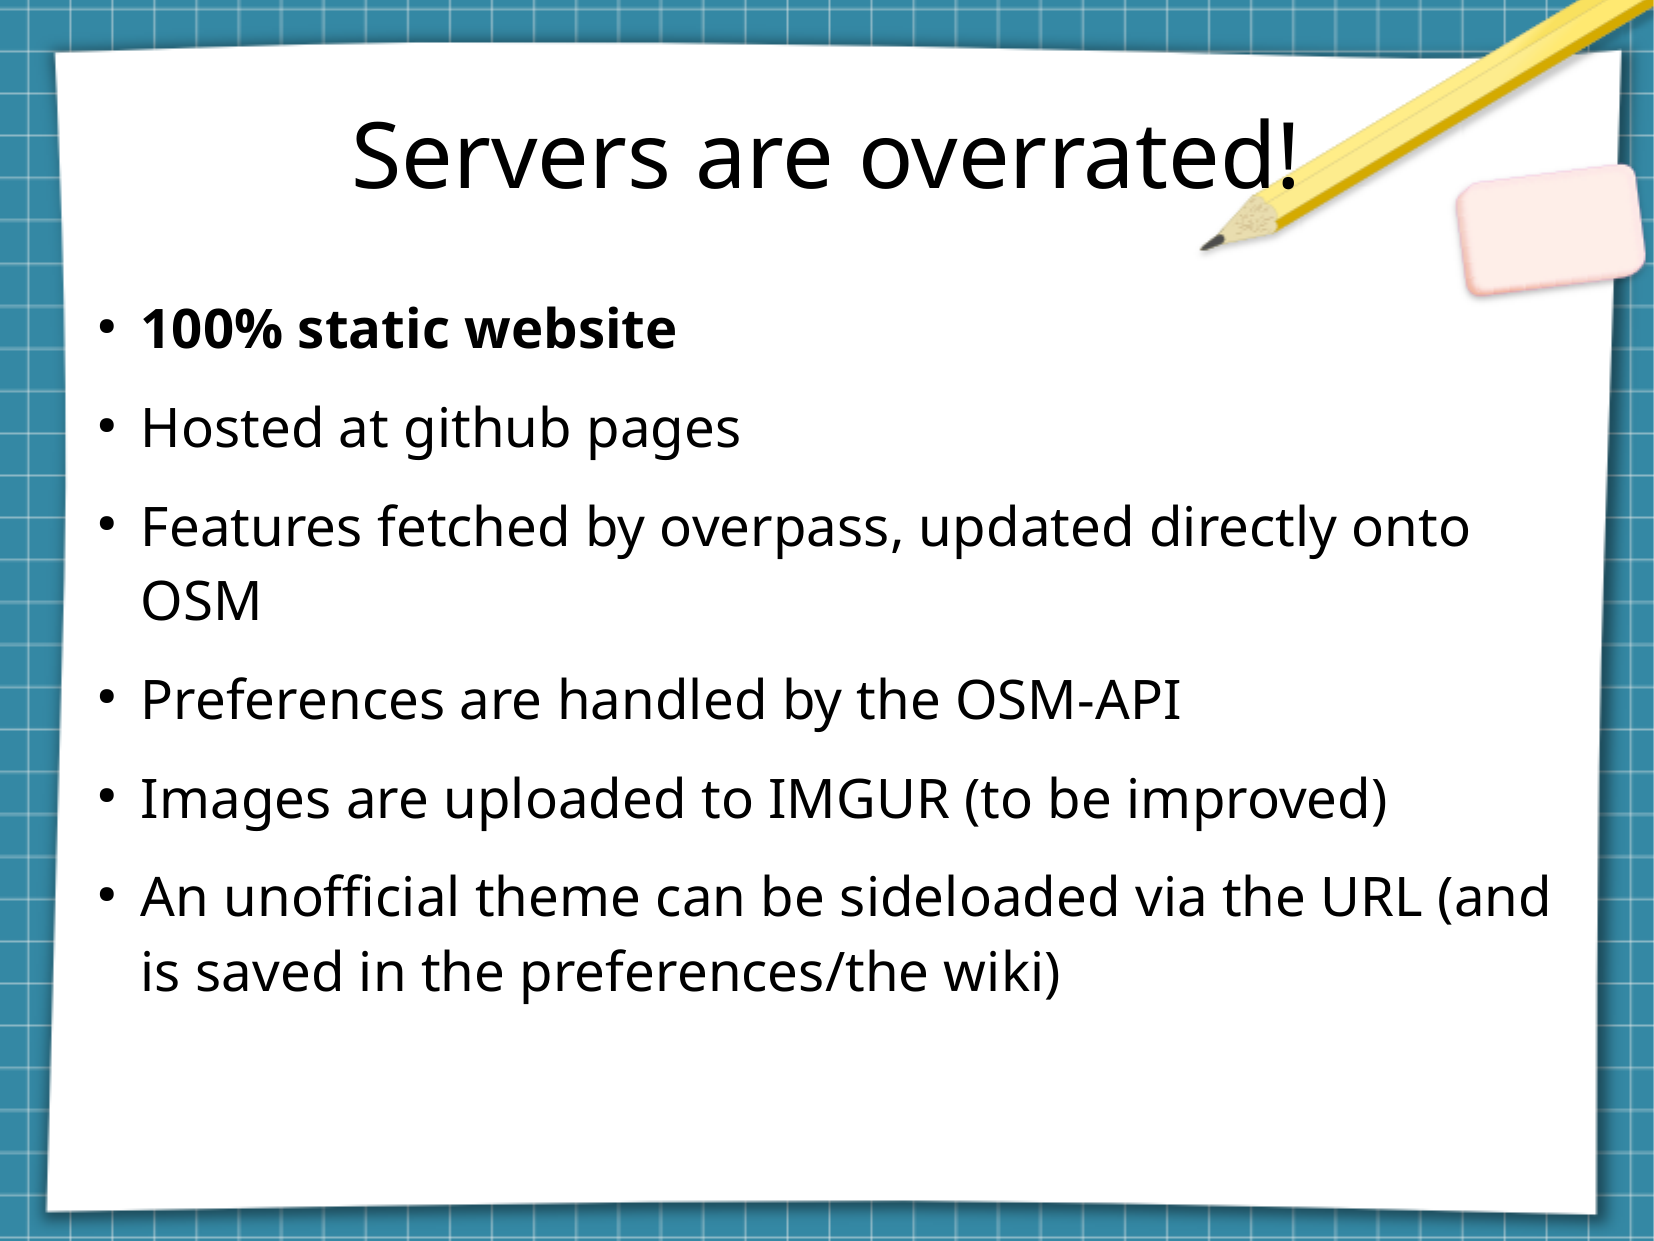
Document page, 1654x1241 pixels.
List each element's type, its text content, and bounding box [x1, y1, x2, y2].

title Servers are overrated! [82, 49, 1571, 257]
list 100% static website Hosted at github pages Features fetched by overpass, updated directly onto OSM Preferences are handled by the OSM-API Images are uploaded to IMGUR (to be improved) An unofficial theme can be sideloaded via the URL (and is saved in the preferences/the wiki) [82, 290, 1571, 1010]
picture [0, 0, 1654, 1241]
